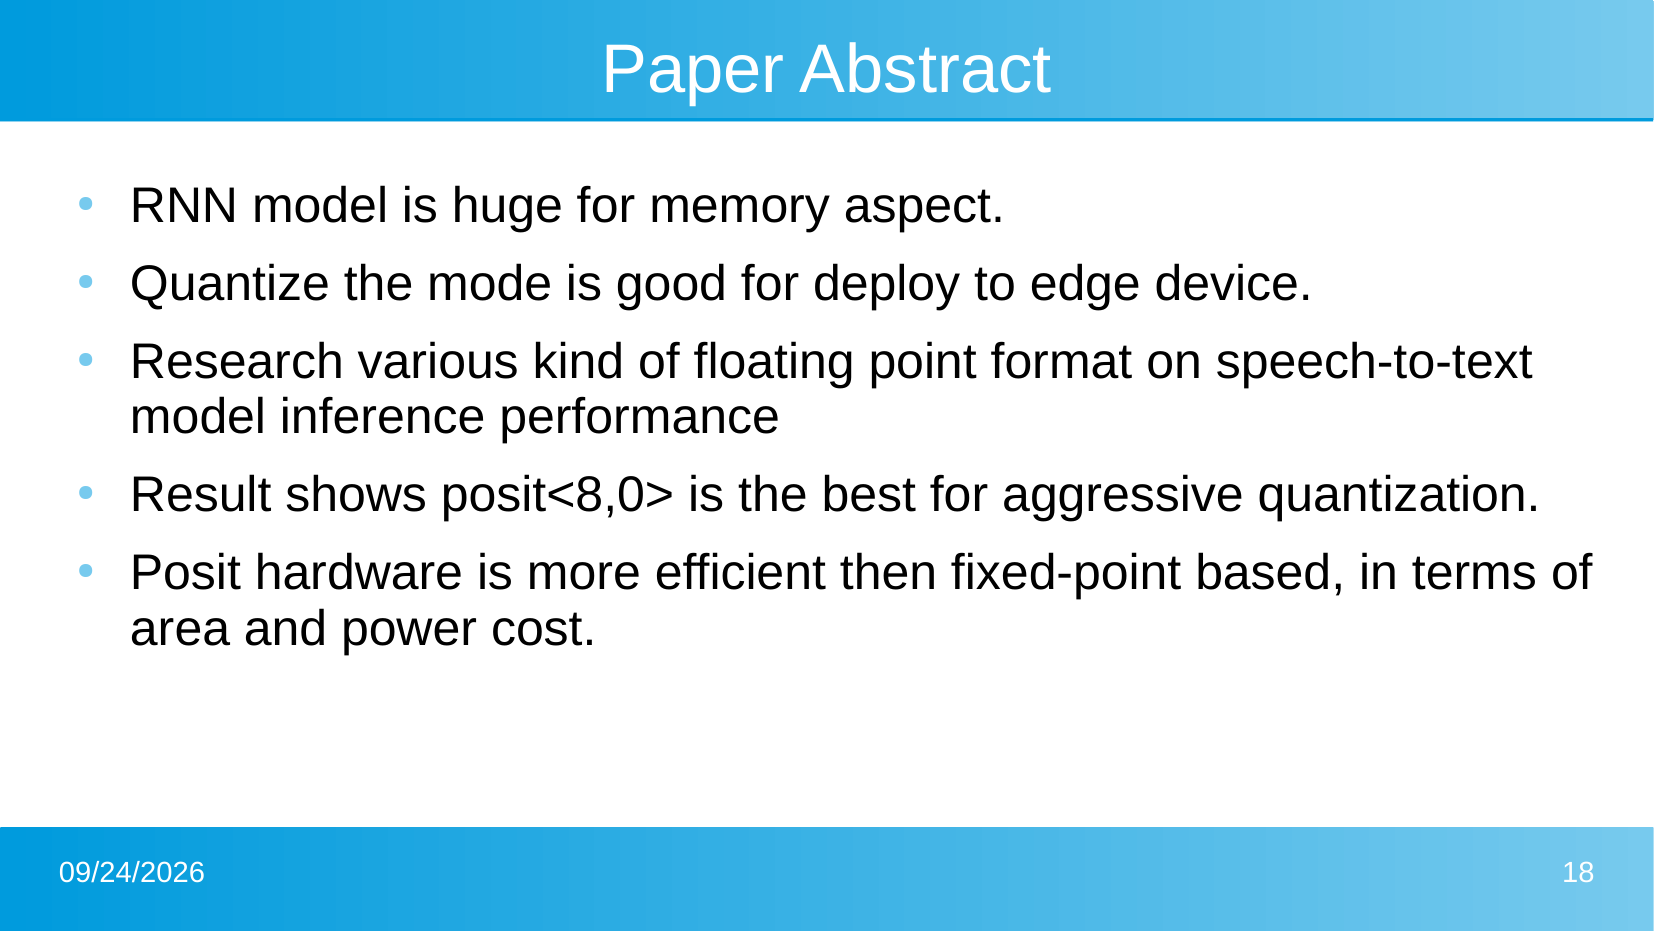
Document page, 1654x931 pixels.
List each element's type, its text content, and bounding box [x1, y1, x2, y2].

title Paper Abstract [59, 29, 1595, 108]
list RNN model is huge for memory aspect. Quantize the mode is good for deploy to edge device. Research various kind of floating point format on speech-to-text model inference performance Result shows posit<8,0> is the best for aggressive quantization. Posit hardware is more efficient then fixed-point based, in terms of area and power cost. [59, 177, 1595, 768]
